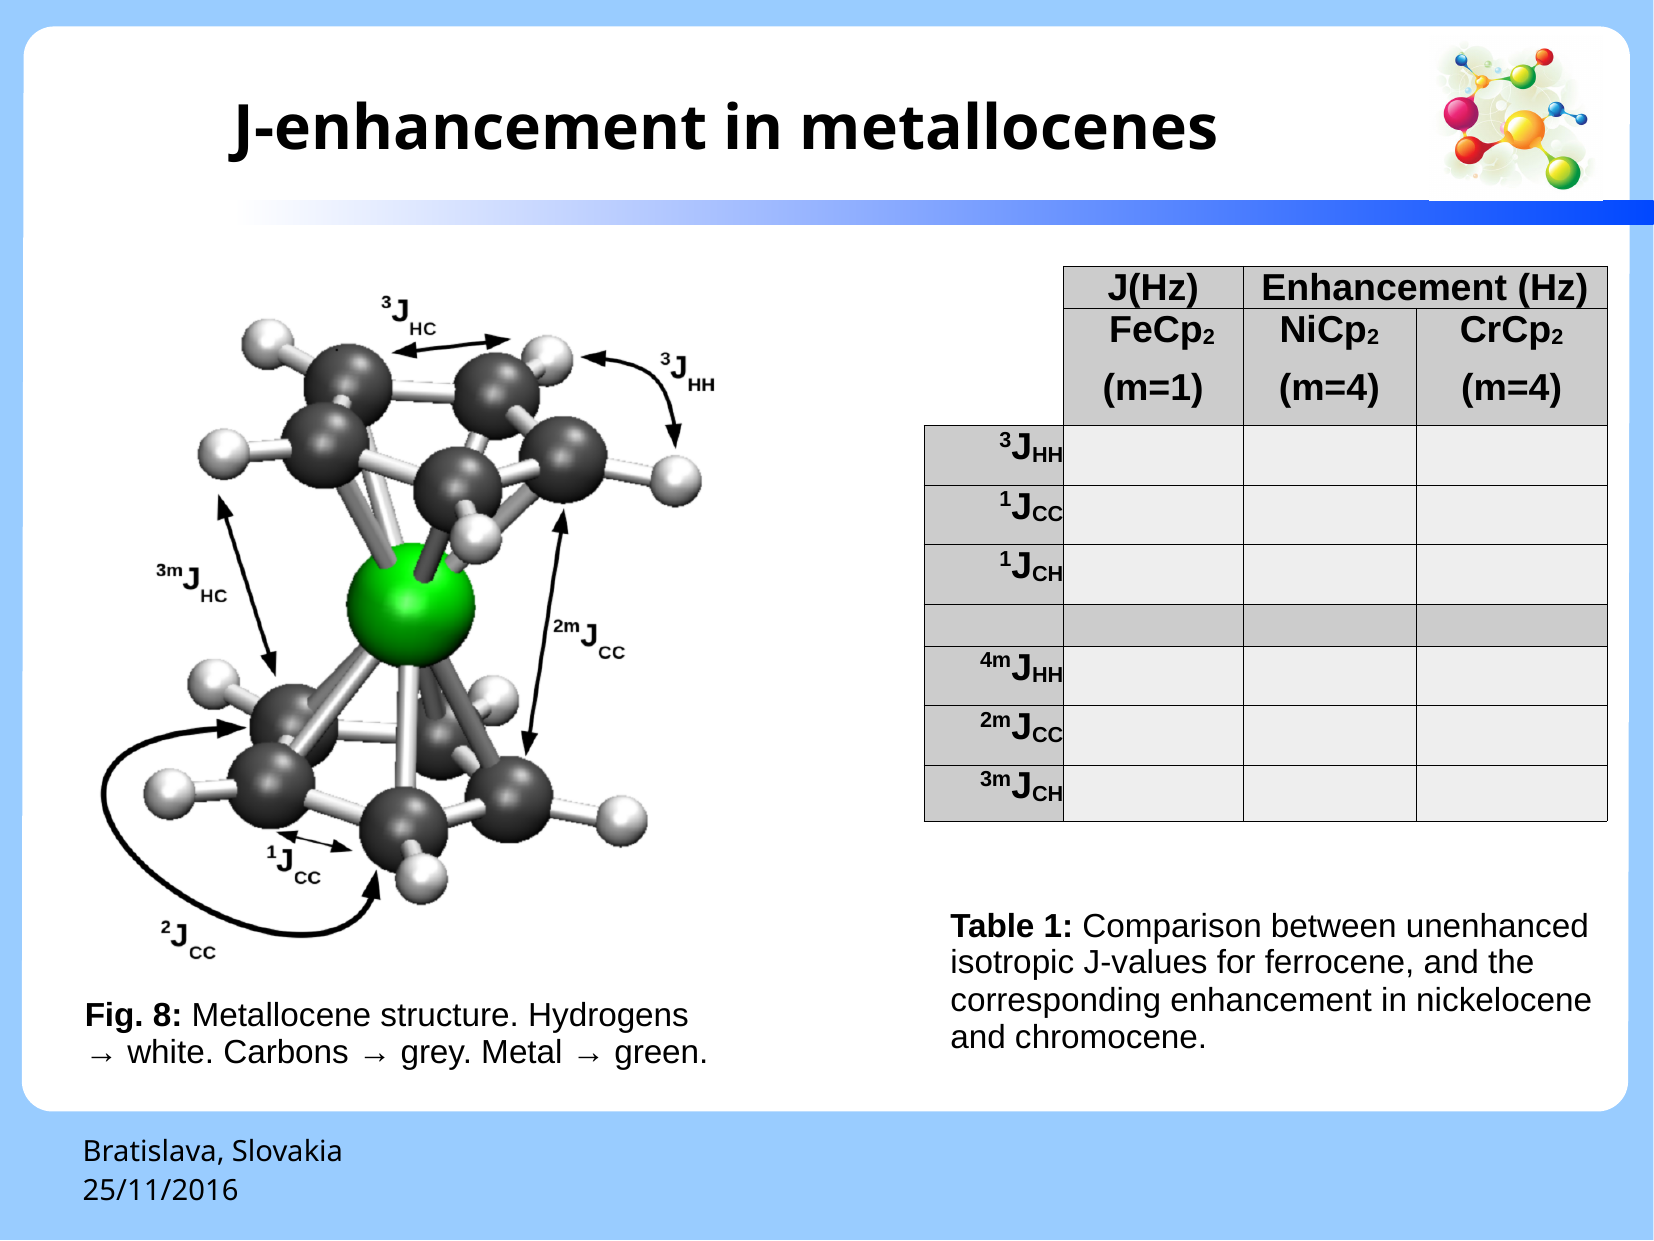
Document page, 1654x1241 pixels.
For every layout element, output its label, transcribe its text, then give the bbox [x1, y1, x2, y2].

table_cell [1417, 605, 1607, 646]
table_cell [1064, 545, 1243, 604]
table_cell [1064, 706, 1243, 765]
table_header J(Hz) [1064, 267, 1243, 308]
text_box Table 1: Comparison between unenhanced isotropic J-values for ferrocene, and the corresponding enhancement in nickelocene and chromocene. [935, 899, 1645, 1133]
table_cell [1417, 426, 1607, 485]
table_cell (m=1) [1064, 367, 1243, 425]
table_cell [924, 308, 1063, 367]
table_cell [1064, 486, 1243, 544]
table_cell [1244, 605, 1416, 646]
table_header [924, 266, 1063, 308]
table_cell [1244, 706, 1416, 765]
table_cell 1JCC [925, 486, 1063, 544]
table_cell 2mJCC [925, 706, 1063, 765]
table_cell [1417, 706, 1607, 765]
table_cell [1064, 426, 1243, 485]
table_cell NiCp2 [1244, 309, 1416, 367]
table_cell [1064, 647, 1243, 705]
table_cell 4mJHH [925, 647, 1063, 705]
table_cell 3mJCH [925, 766, 1063, 821]
table_cell [1417, 545, 1607, 604]
title J-enhancement in metallocenes [82, 49, 1371, 201]
table_cell [1244, 426, 1416, 485]
table_cell [1244, 647, 1416, 705]
table_cell [1244, 545, 1416, 604]
table_cell [1064, 766, 1243, 821]
table_cell [1417, 486, 1607, 544]
list [52, 279, 1594, 1107]
table_cell [1064, 605, 1243, 646]
table_cell (m=4) [1244, 367, 1416, 425]
table_cell [1417, 766, 1607, 821]
table_cell [1244, 766, 1416, 821]
table_cell (m=4) [1417, 367, 1607, 425]
table_header Enhancement (Hz) [1244, 267, 1607, 308]
picture [1429, 35, 1603, 201]
table_cell 1JCH [925, 545, 1063, 604]
picture [89, 279, 727, 974]
table_cell [1244, 486, 1416, 544]
table_cell 3JHH [925, 426, 1063, 485]
table_cell [924, 367, 1063, 425]
text_box Fig. 8: Metallocene structure. Hydrogens → white. Carbons → grey. Metal → green. [70, 989, 852, 1079]
table_cell [1417, 647, 1607, 705]
table_cell CrCp2 [1417, 309, 1607, 367]
table_cell [925, 605, 1063, 646]
table_cell FeCp2 [1064, 309, 1243, 367]
